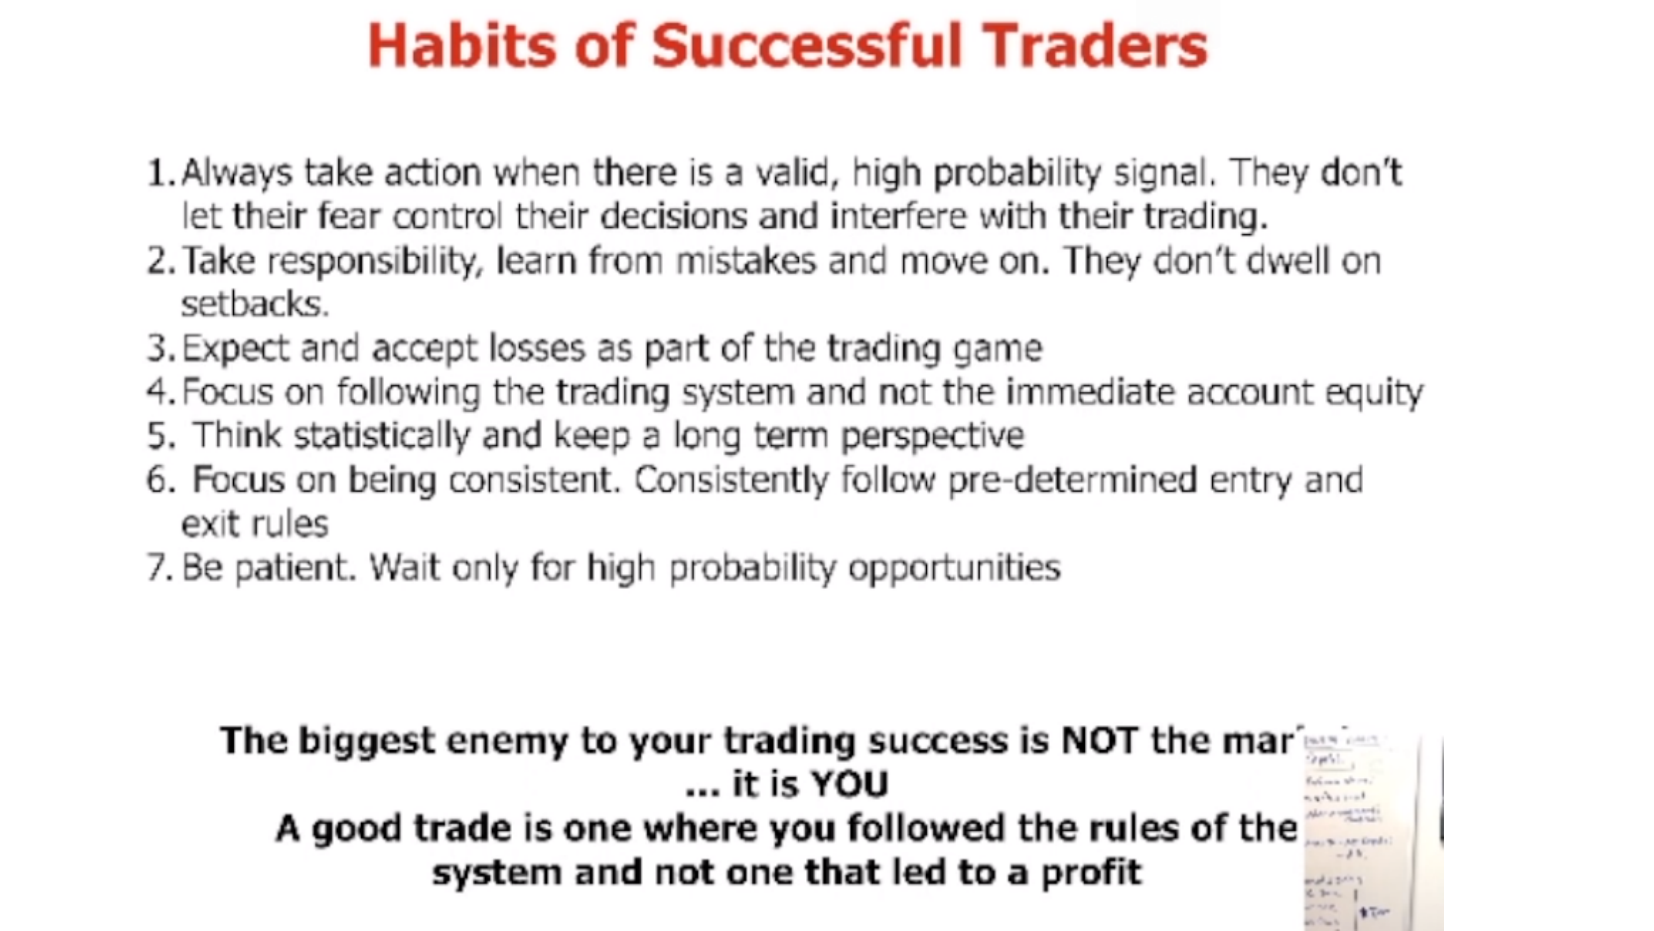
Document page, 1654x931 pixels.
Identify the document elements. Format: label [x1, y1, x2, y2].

picture [112, 0, 1444, 931]
